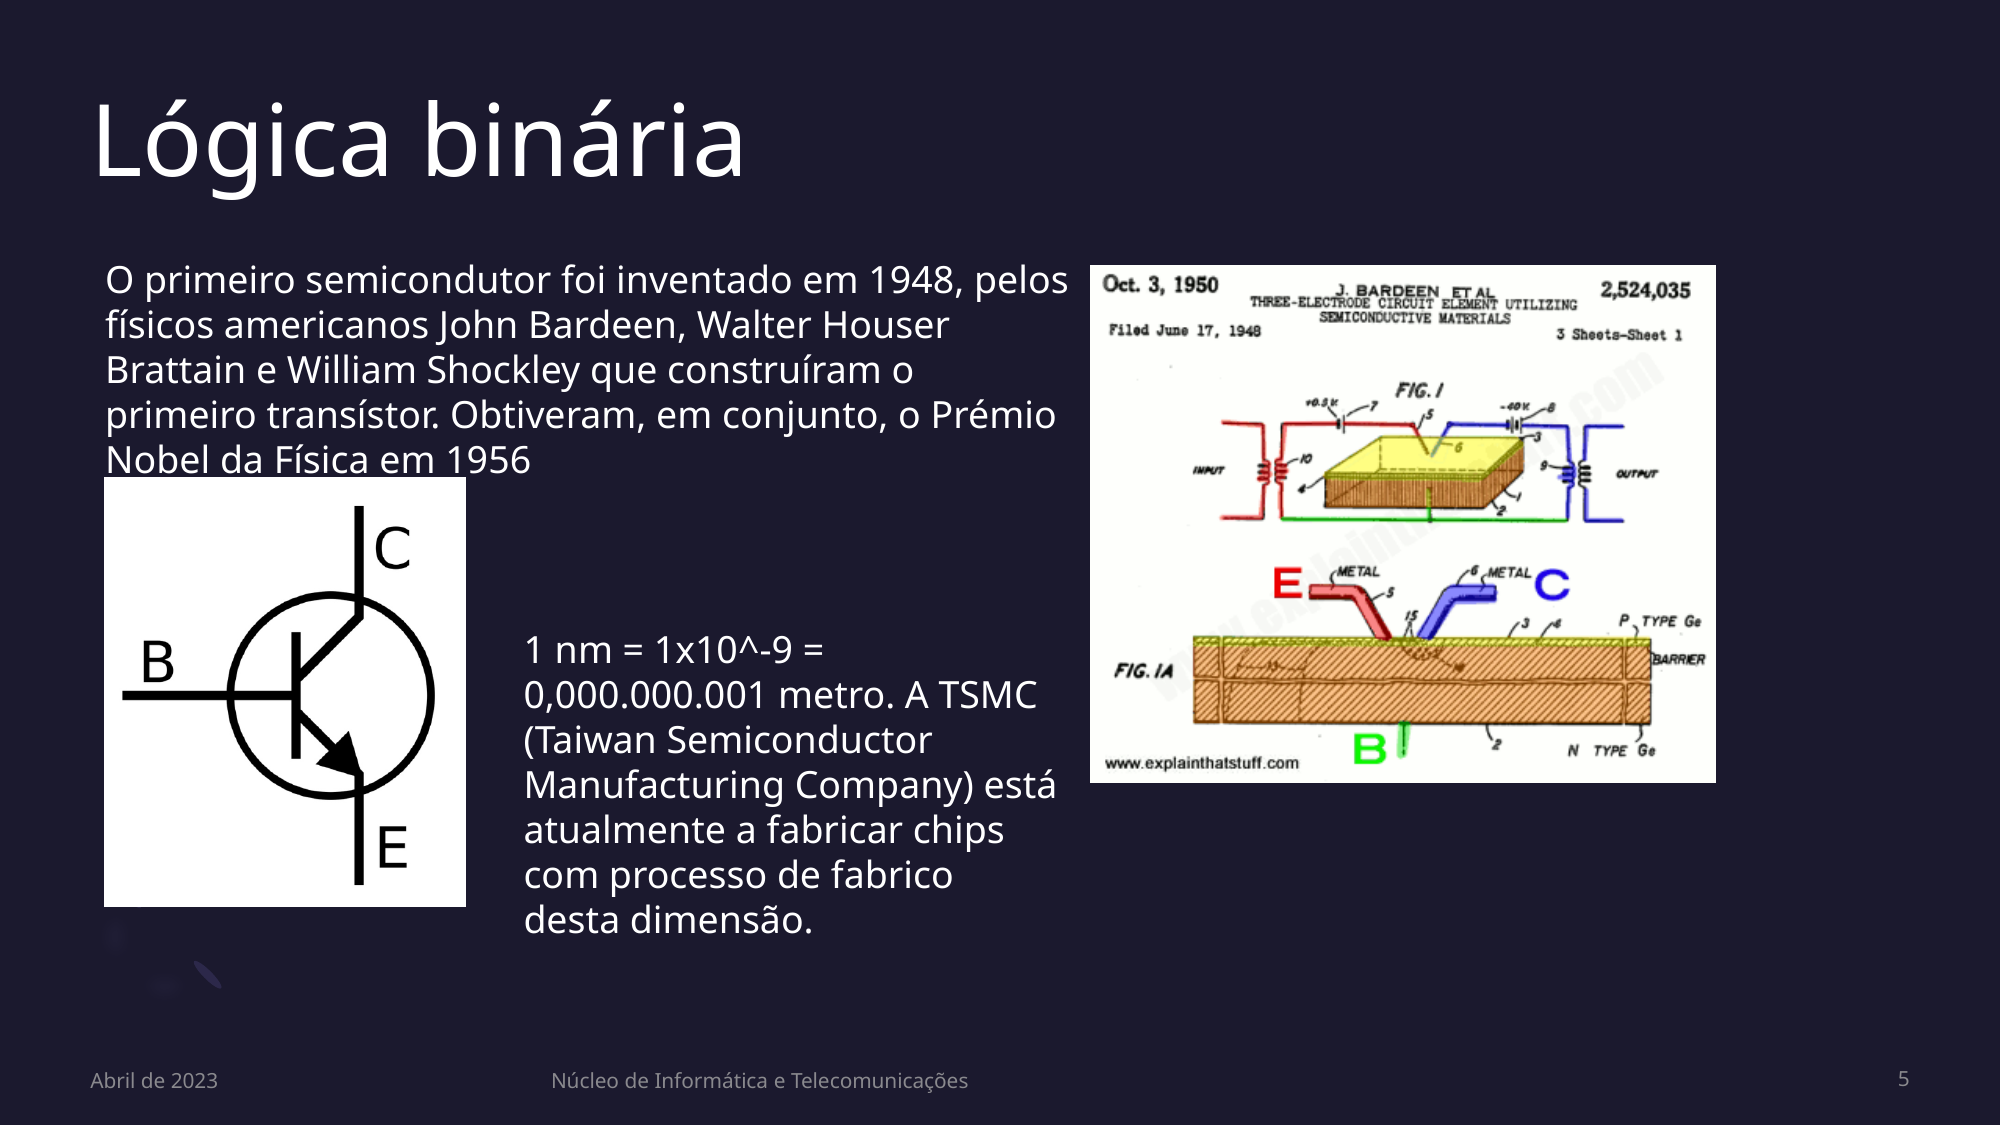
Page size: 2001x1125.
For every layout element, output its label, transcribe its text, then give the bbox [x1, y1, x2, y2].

text_box 1 nm = 1x10^-9 = 0,000.000.001 metro. A TSMC (Taiwan Semiconductor Manufacturing Company) está atualmente a fabricar chips com processo de fabrico desta dimensão. [508, 618, 1075, 949]
slide_number Abril de 2023 [90, 1067, 522, 1093]
text_box O primeiro semicondutor foi inventado em 1948, pelos físicos americanos John Bardeen, Walter Houser Brattain e William Shockley que construíram o primeiro transístor. Obtiveram, em conjunto, o Prémio Nobel da Física em 1956 [90, 248, 1091, 489]
picture [104, 477, 466, 907]
footer Núcleo de Informática e Telecomunicações [551, 1067, 1598, 1093]
slide_number <número> [1632, 1067, 1910, 1093]
title Lógica binária [90, 90, 1910, 191]
picture [1090, 265, 1716, 783]
